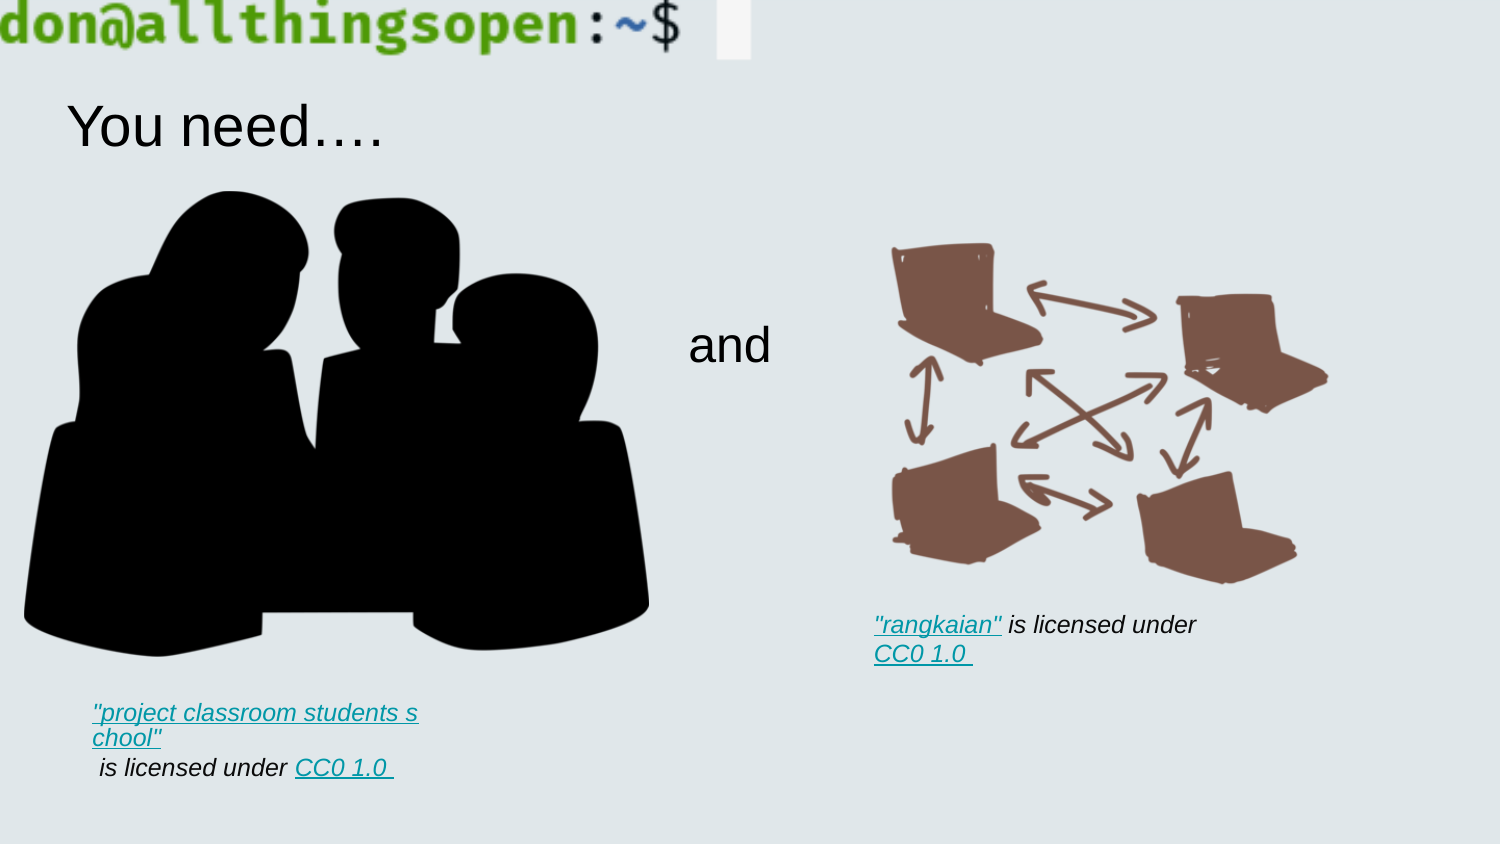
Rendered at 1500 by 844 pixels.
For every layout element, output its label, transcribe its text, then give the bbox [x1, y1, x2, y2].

text_box "project classroom students school" is licensed under CC0 1.0 [77, 681, 436, 729]
text_box "rangkaian" is licensed under CC0 1.0 [858, 593, 1295, 641]
title You need…. [51, 72, 1449, 167]
picture [0, 0, 1500, 844]
text_box and [673, 297, 798, 392]
